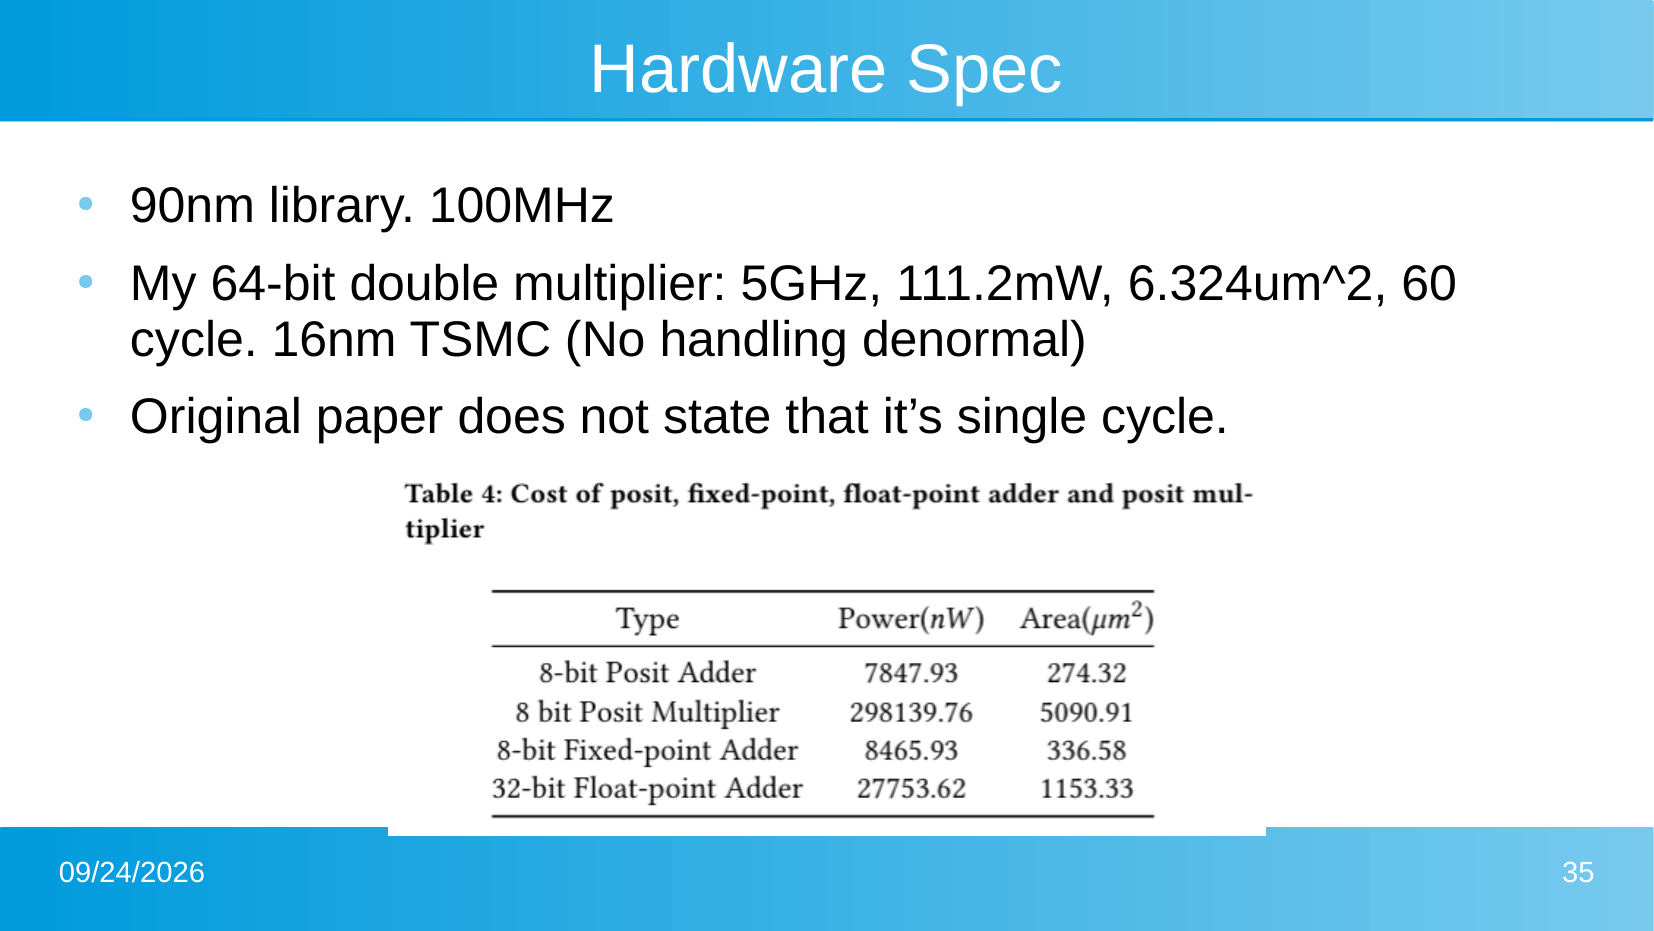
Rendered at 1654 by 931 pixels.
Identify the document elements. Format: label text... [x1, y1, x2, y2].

picture [388, 466, 1266, 836]
title Hardware Spec [59, 29, 1595, 108]
list 90nm library. 100MHz My 64-bit double multiplier: 5GHz, 111.2mW, 6.324um^2, 60 cycle. 16nm TSMC (No handling denormal) Original paper does not state that it’s single cycle. [59, 177, 1595, 768]
